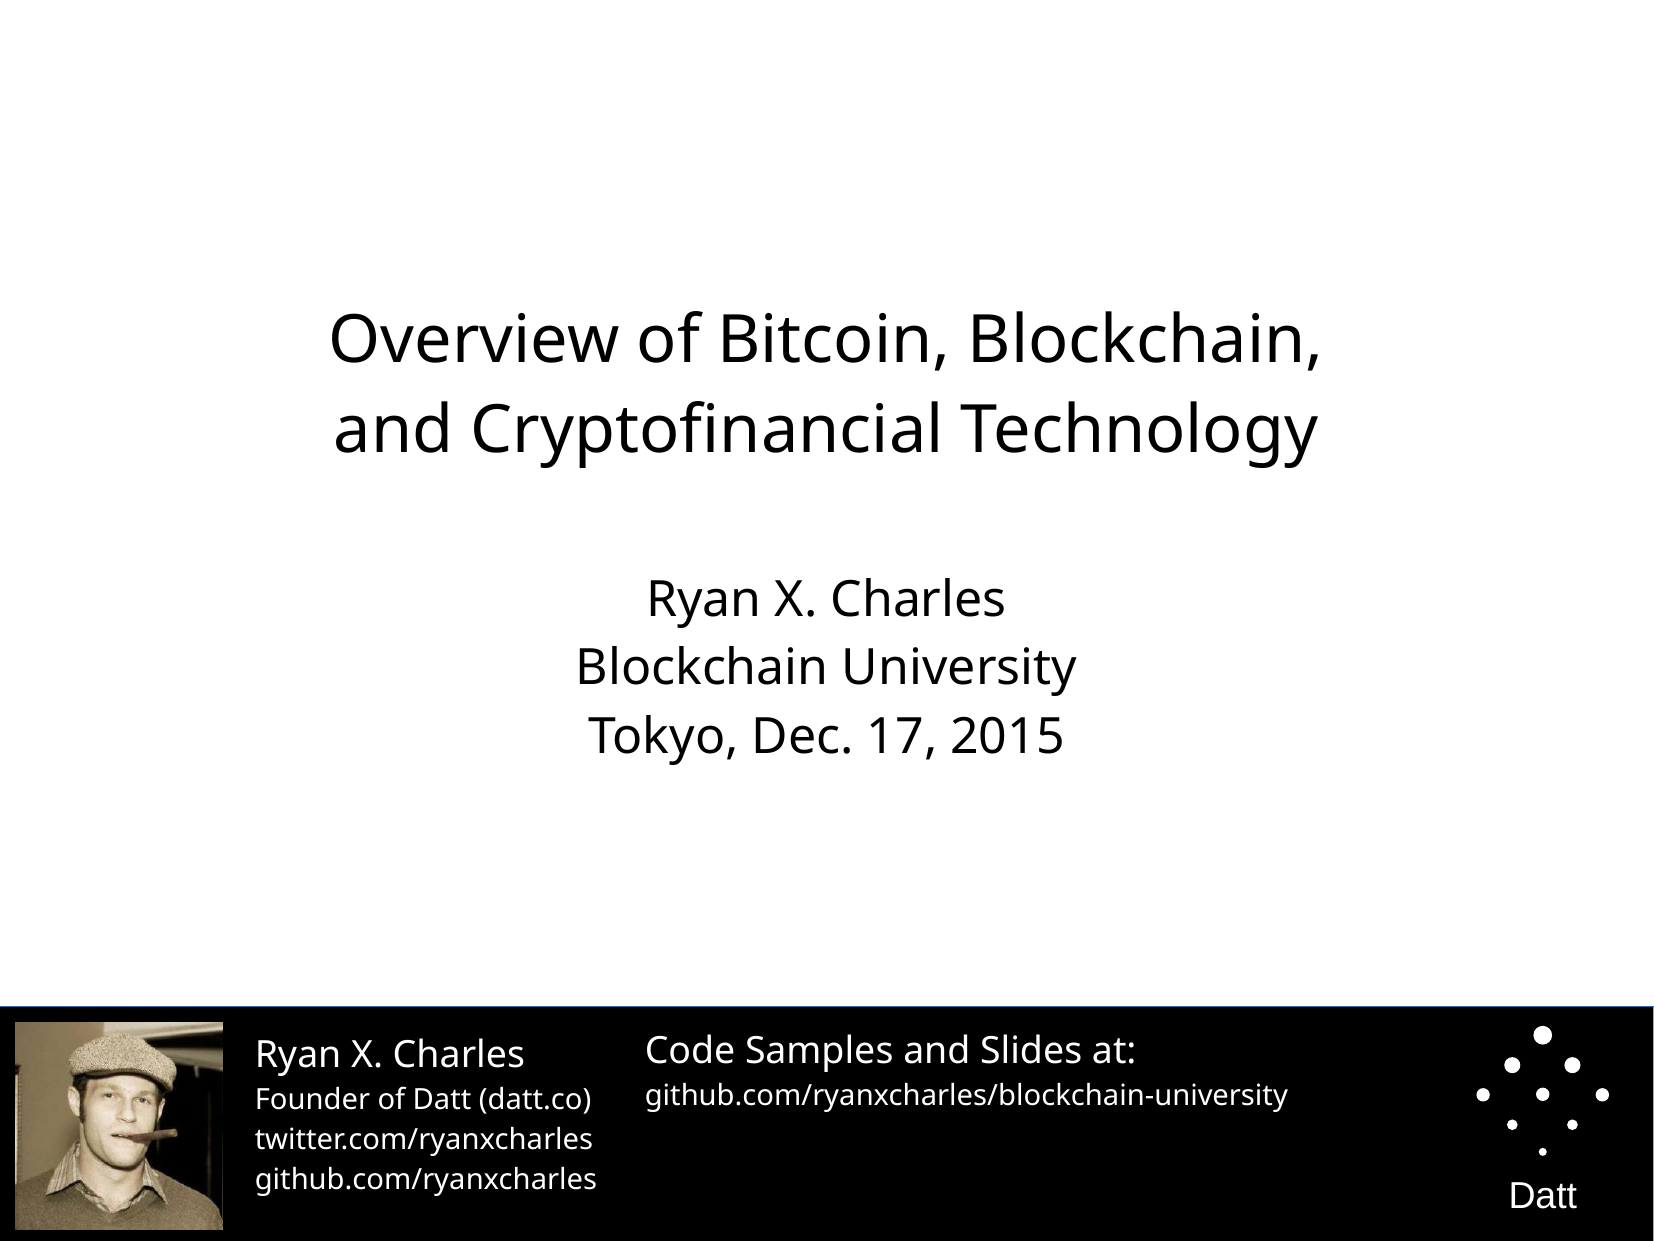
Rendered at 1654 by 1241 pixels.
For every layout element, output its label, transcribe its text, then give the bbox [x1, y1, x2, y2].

subtitle Overview of Bitcoin, Blockchain, and Cryptofinancial Technology Ryan X. Charles Blockchain University Tokyo, Dec. 17, 2015 [82, 49, 1571, 1010]
picture [15, 1022, 223, 1231]
text_box Datt [1452, 1167, 1633, 1241]
text_box [0, 1006, 1654, 1241]
text_box Ryan X. Charles Founder of Datt (datt.co) twitter.com/ryanxcharles github.com/ryanxcharles [240, 1020, 976, 1241]
text_box Code Samples and Slides at: github.com/ryanxcharles/blockchain-university [630, 1015, 1403, 1156]
picture [1475, 1023, 1611, 1159]
